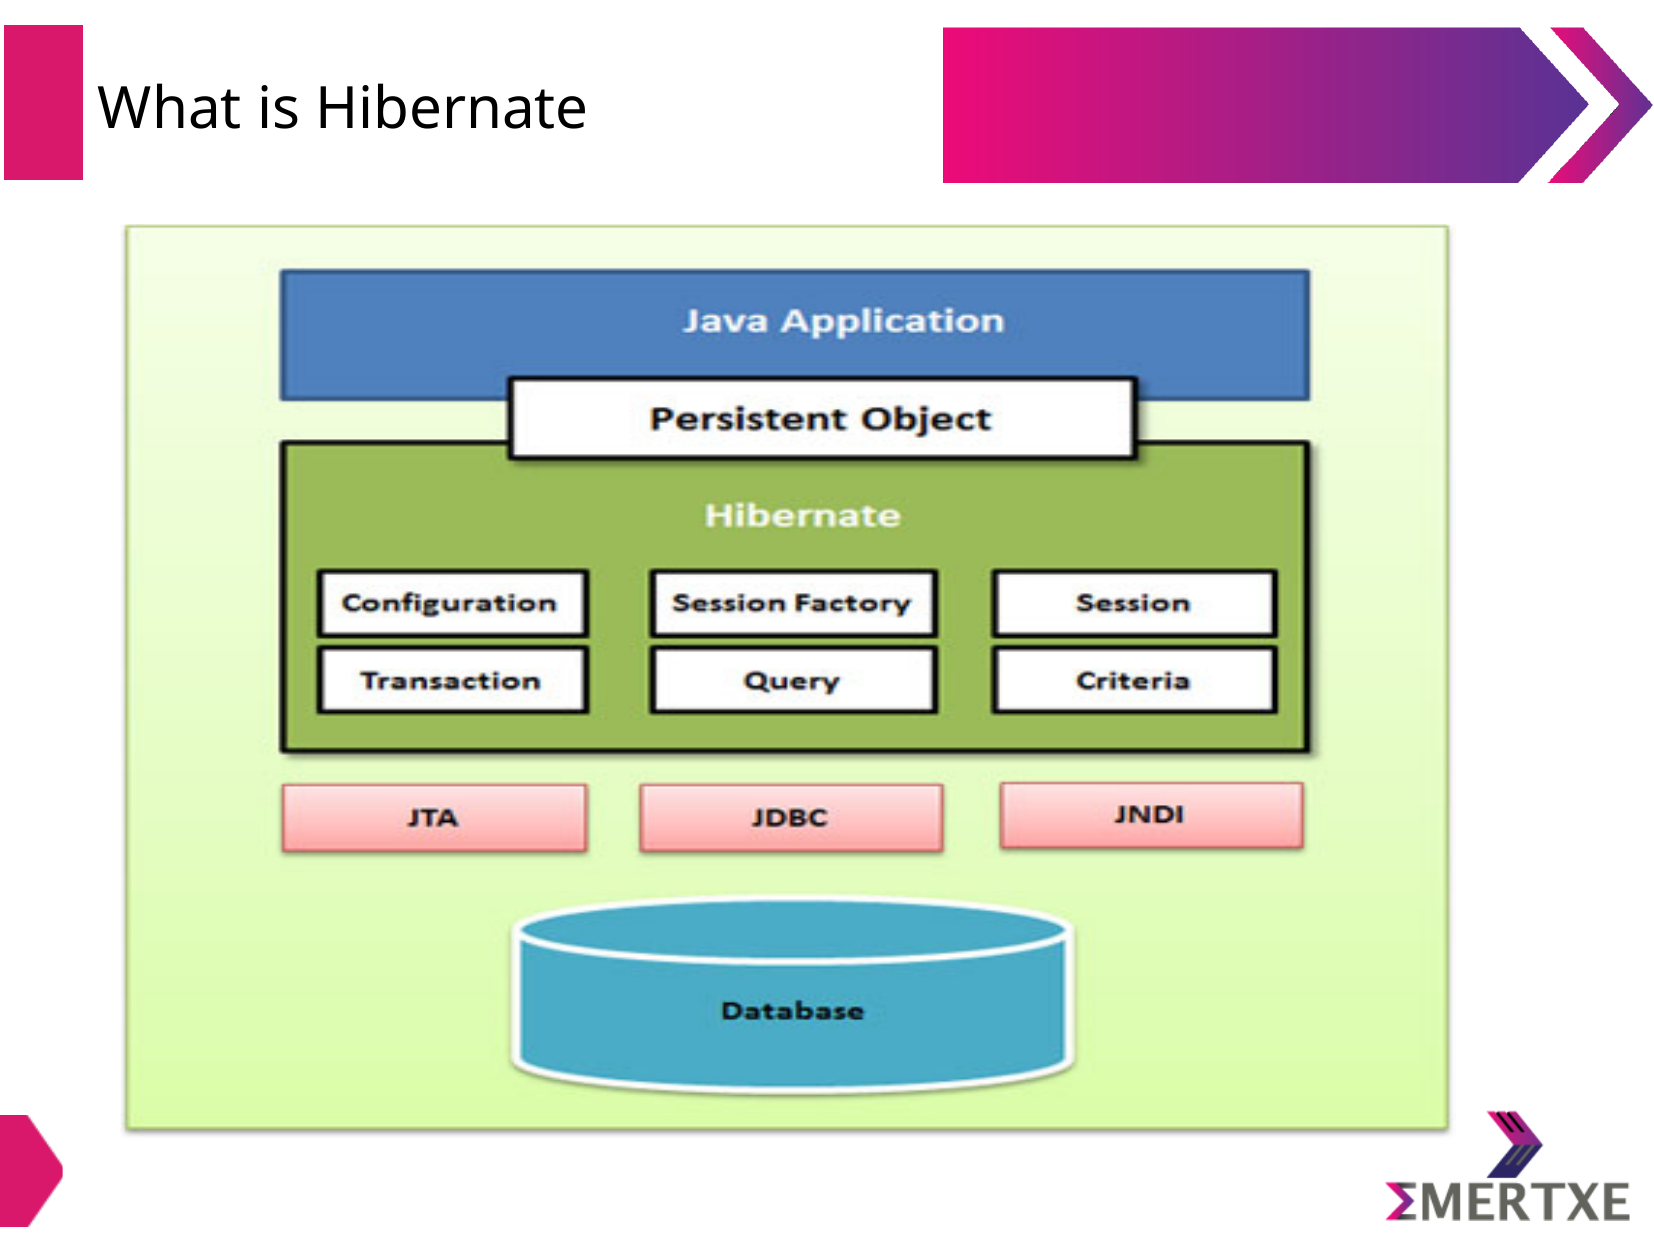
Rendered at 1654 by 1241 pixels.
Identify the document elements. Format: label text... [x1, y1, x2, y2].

picture [120, 224, 1631, 1221]
picture [1571, 27, 1653, 183]
title What is Hibernate [82, 2, 1571, 210]
